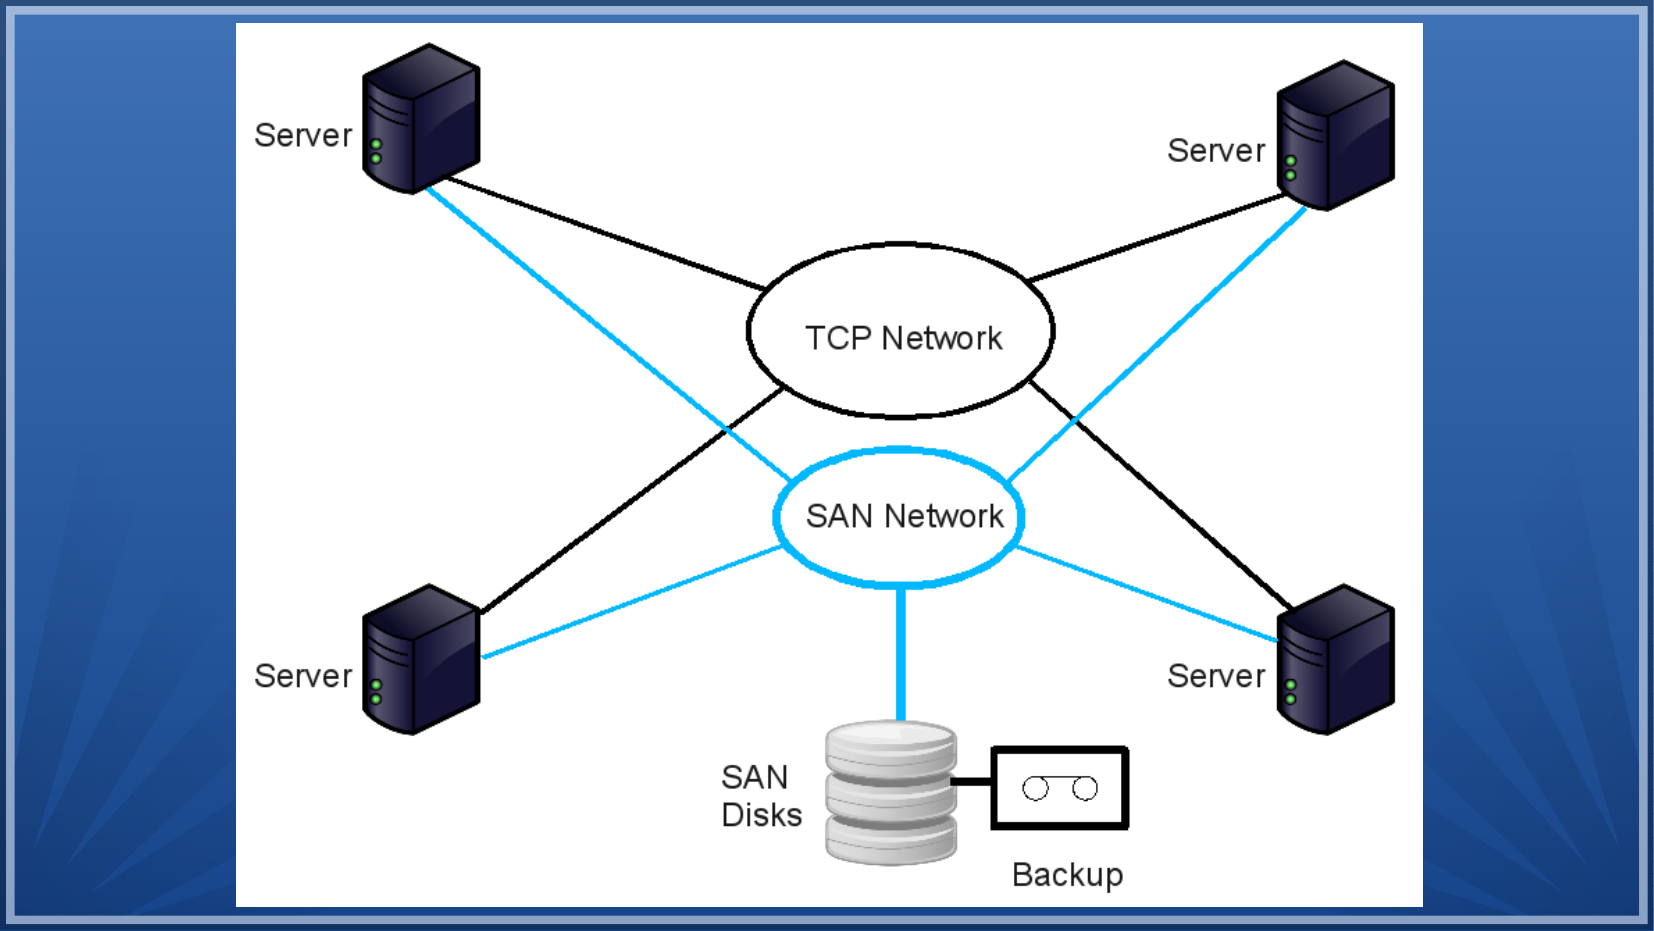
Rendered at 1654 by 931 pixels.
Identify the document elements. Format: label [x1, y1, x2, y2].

picture [236, 23, 1423, 907]
